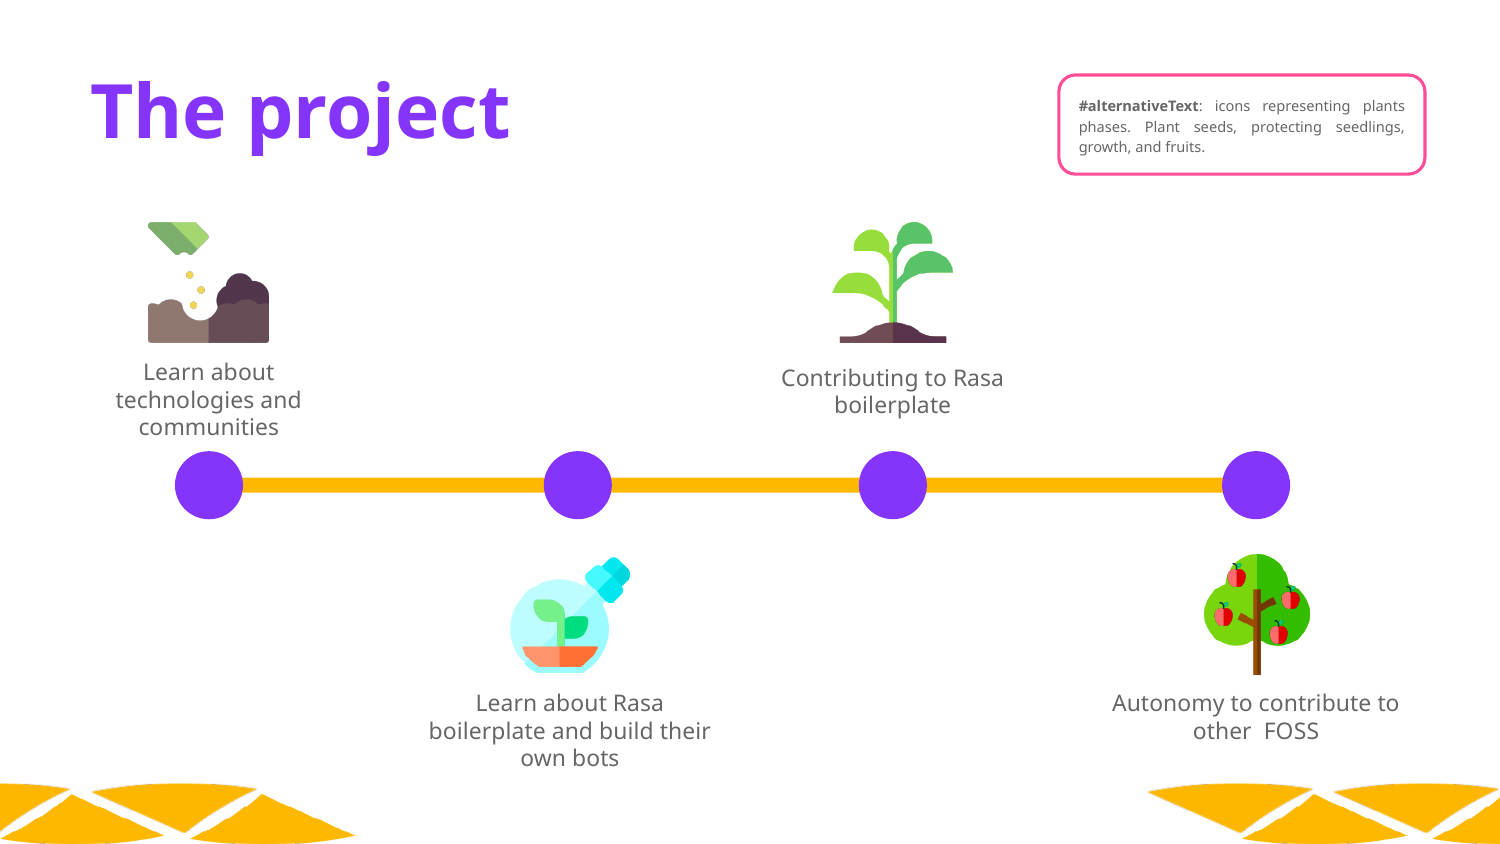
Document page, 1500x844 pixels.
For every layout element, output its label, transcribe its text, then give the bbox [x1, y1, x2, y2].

picture [0, 783, 356, 844]
picture [510, 554, 630, 675]
text_box [174, 451, 1291, 520]
text_box Autonomy to contribute to other FOSS [1092, 673, 1420, 730]
text_box Learn about Rasa boilerplate and build their own bots [406, 673, 734, 730]
picture [832, 222, 953, 343]
text_box #alternativeText: icons representing plants phases. Plant seeds, protecting seedlings, growth, and fruits. [1058, 74, 1425, 175]
text_box Contributing to Rasa boilerplate [734, 348, 1051, 405]
text_box Learn about technologies and communities [80, 342, 338, 442]
picture [148, 222, 269, 343]
title The project [75, 75, 784, 169]
picture [1147, 783, 1500, 844]
picture [1196, 554, 1317, 675]
